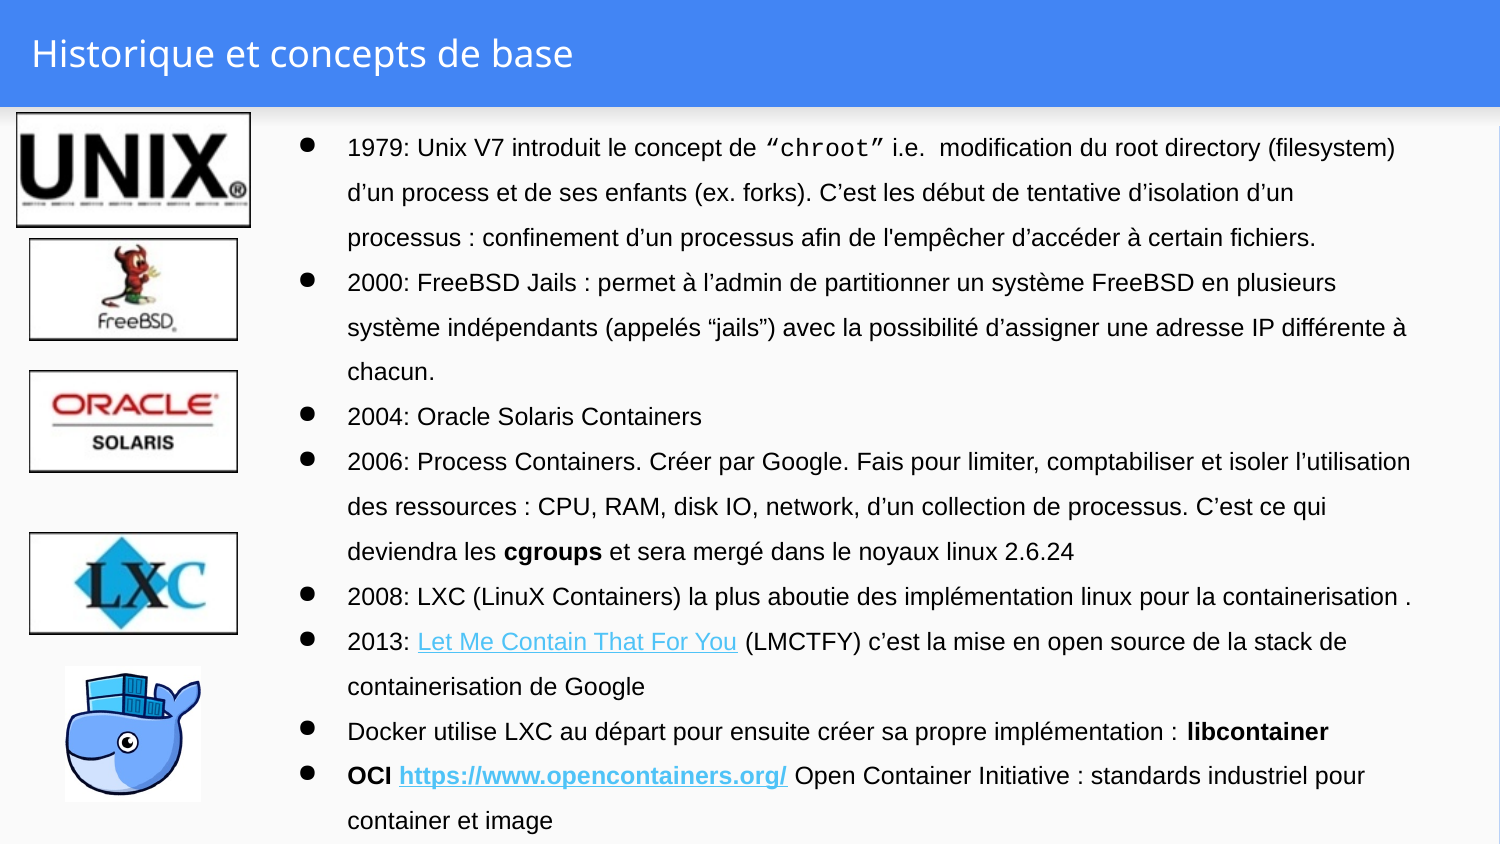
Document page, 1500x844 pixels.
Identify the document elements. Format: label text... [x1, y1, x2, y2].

picture [65, 666, 201, 802]
title Historique et concepts de base [16, 2, 1464, 102]
picture [29, 238, 238, 341]
picture [29, 532, 238, 635]
picture [16, 112, 251, 228]
text_box 1979: Unix V7 introduit le concept de “chroot” i.e. modification du root directory (filesystem) d’un process et de ses enfants (ex. forks). C’est les début de tentative d’isolation d’un processus : confinement d’un processus afin de l'empêcher d’accéder à certain fichiers. 2000: FreeBSD Jails : permet à l’admin de partitionner un système FreeBSD en plusieurs système indépendants (appelés “jails”) avec la possibilité d’assigner une adresse IP différente à chacun. 2004: Oracle Solaris Containers 2006: Process Containers. Créer par Google. Fais pour limiter, comptabiliser et isoler l’utilisation des ressources : CPU, RAM, disk IO, network, d’un collection de processus. C’est ce qui deviendra les cgroups et sera mergé dans le noyaux linux 2.6.24 2008: LXC (LinuX Containers) la plus aboutie des implémentation linux pour la containerisation . 2013: Let Me Contain That For You (LMCTFY) c’est la mise en open source de la stack de containerisation de Google Docker utilise LXC au départ pour ensuite créer sa propre implémentation : libcontainer OCI https://www.opencontainers.org/ Open Container Initiative : standards industriel pour container et image [257, 101, 1447, 844]
picture [29, 370, 238, 474]
